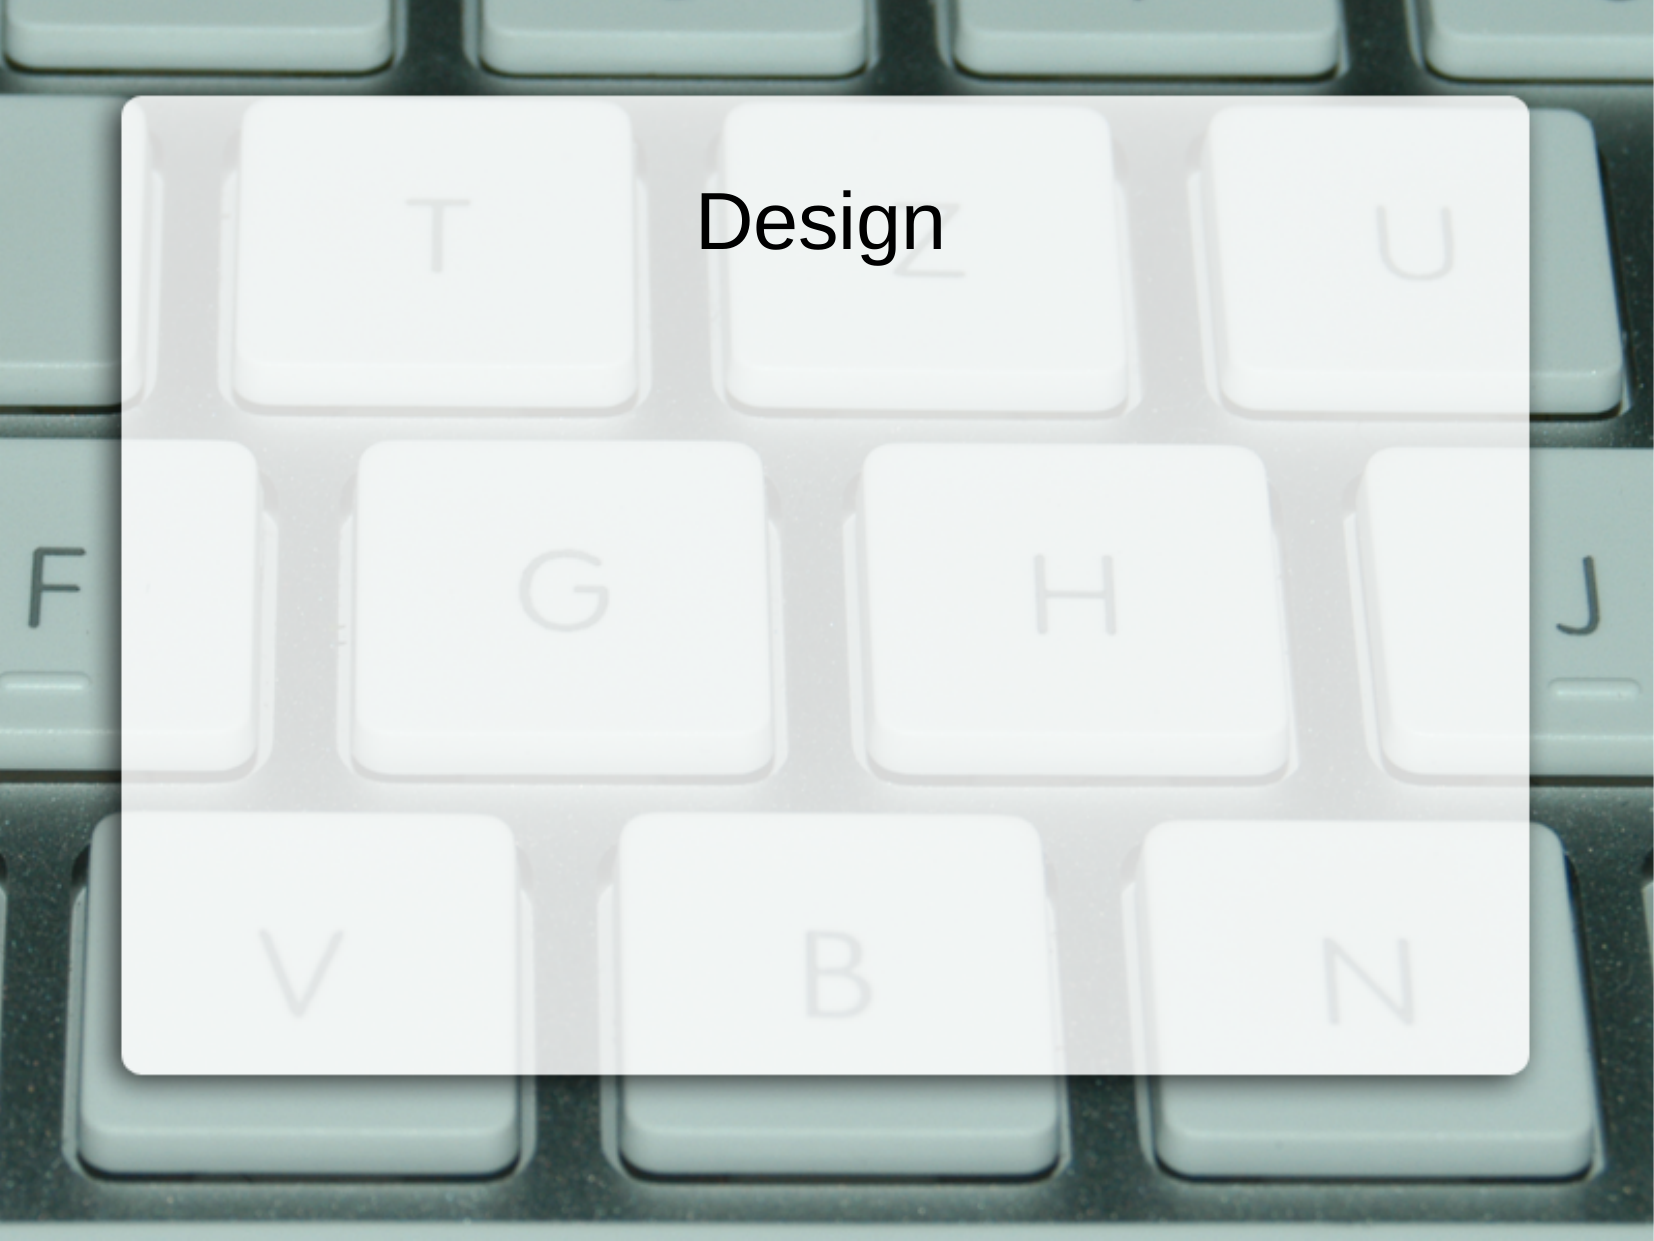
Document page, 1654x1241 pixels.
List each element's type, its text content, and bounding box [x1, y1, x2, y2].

title Design [135, 117, 1506, 325]
picture [0, 0, 1654, 1241]
